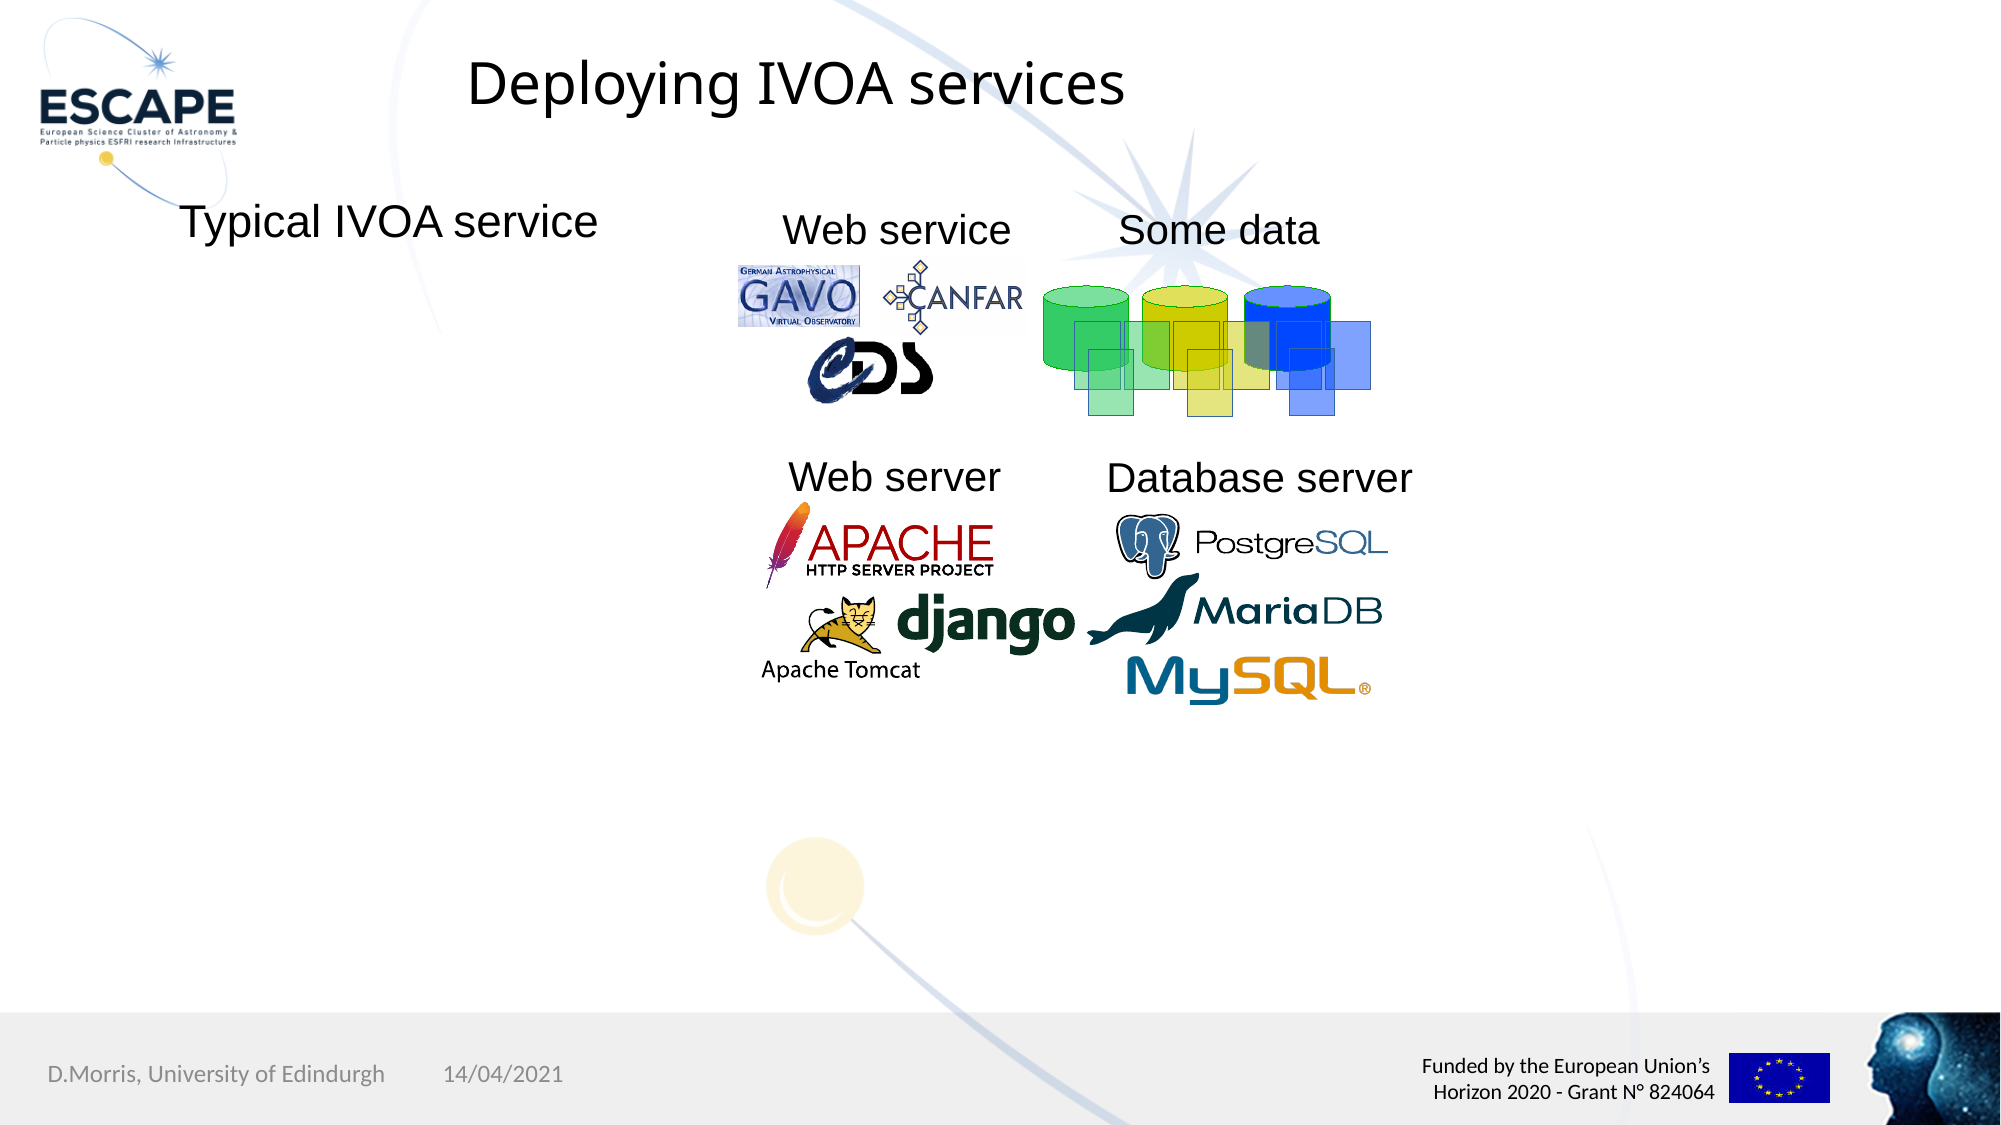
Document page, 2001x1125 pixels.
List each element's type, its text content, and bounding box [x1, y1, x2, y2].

picture [0, 0, 2001, 1125]
text_box Web service [767, 199, 1027, 261]
footer D.Morris, University of Edindurgh [32, 1042, 414, 1103]
text_box [1043, 298, 1371, 417]
text_box Typical IVOA service [163, 188, 615, 256]
slide_number 14/04/2021 [427, 1042, 684, 1103]
text_box Database server [1091, 447, 1429, 509]
text_box Some data [1103, 199, 1335, 261]
title Deploying IVOA services [450, 11, 1647, 150]
